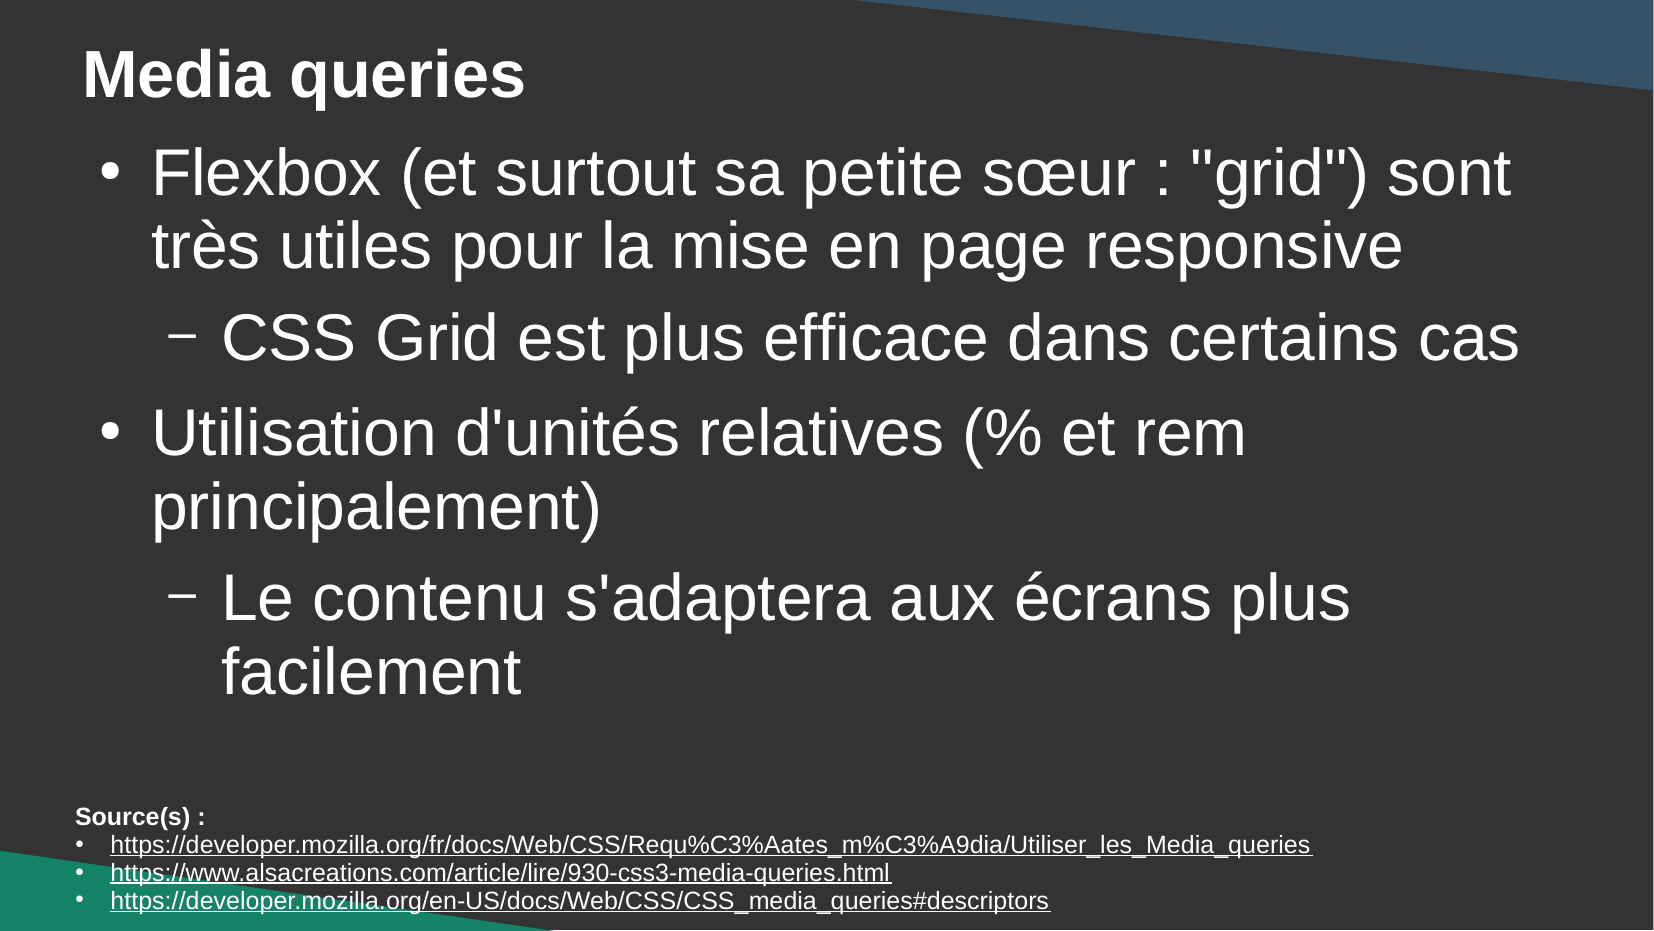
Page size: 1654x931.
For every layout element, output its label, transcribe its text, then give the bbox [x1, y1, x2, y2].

text_box Source(s) : https://developer.mozilla.org/fr/docs/Web/CSS/Requ%C3%Aates_m%C3%A9dia/Utiliser_les_Media_queries https://www.alsacreations.com/article/lire/930-css3-media-queries.html https://developer.mozilla.org/en-US/docs/Web/CSS/CSS_media_queries#descriptors [60, 781, 1546, 922]
text_box [0, 850, 555, 931]
list Flexbox (et surtout sa petite sœur : "grid") sont très utiles pour la mise en page responsive CSS Grid est plus efficace dans certains cas Utilisation d'unités relatives (% et rem principalement) Le contenu s'adaptera aux écrans plus facilement [80, 135, 1605, 709]
text_box [853, 0, 1653, 91]
title Media queries [82, 37, 1276, 122]
